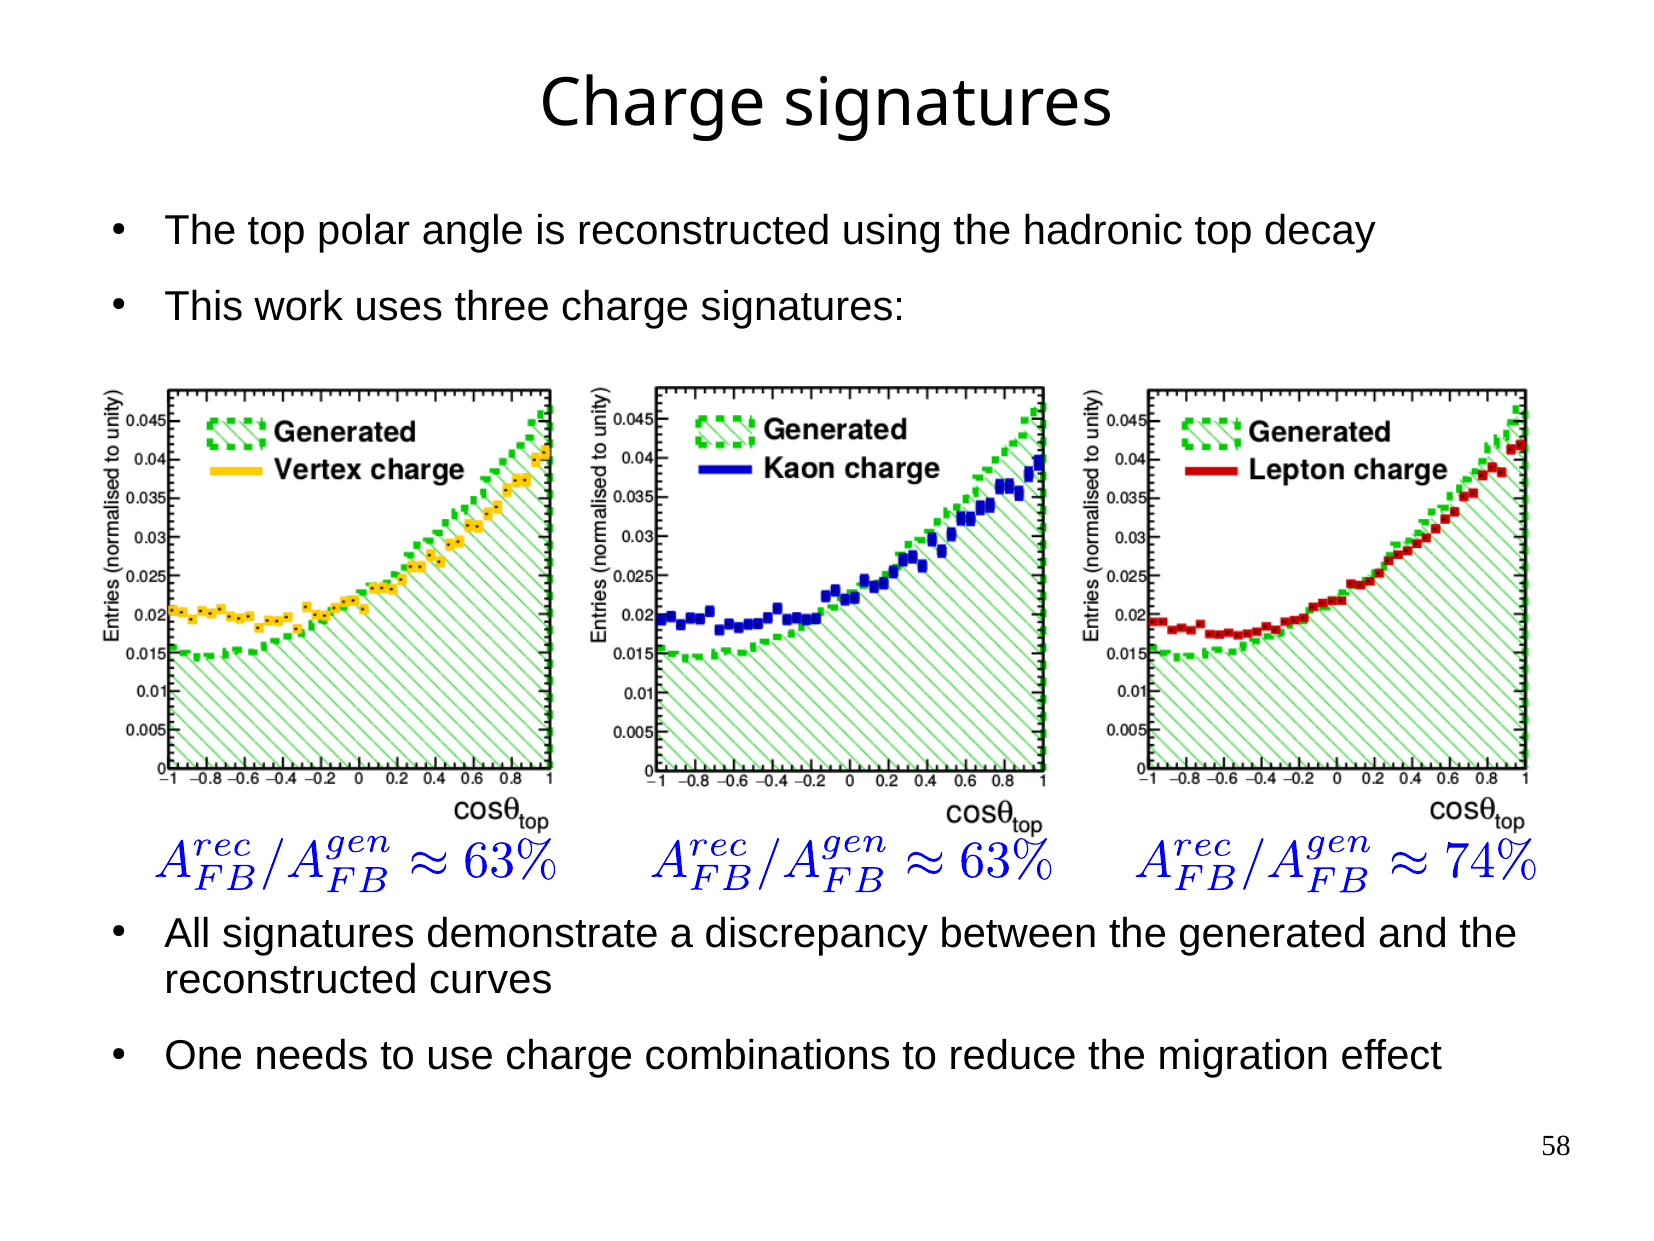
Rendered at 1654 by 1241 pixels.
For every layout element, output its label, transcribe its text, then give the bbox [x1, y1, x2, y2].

list The top polar angle is reconstructed using the hadronic top decay This work uses three charge signatures: [93, 206, 1605, 354]
list All signatures demonstrate a discrepancy between the generated and the reconstructed curves One needs to use charge combinations to reduce the migration effect [93, 909, 1605, 1212]
text_box [1133, 835, 1539, 893]
text_box [153, 835, 559, 893]
title Charge signatures [82, 49, 1571, 151]
picture [93, 372, 1534, 838]
text_box [649, 835, 1055, 893]
